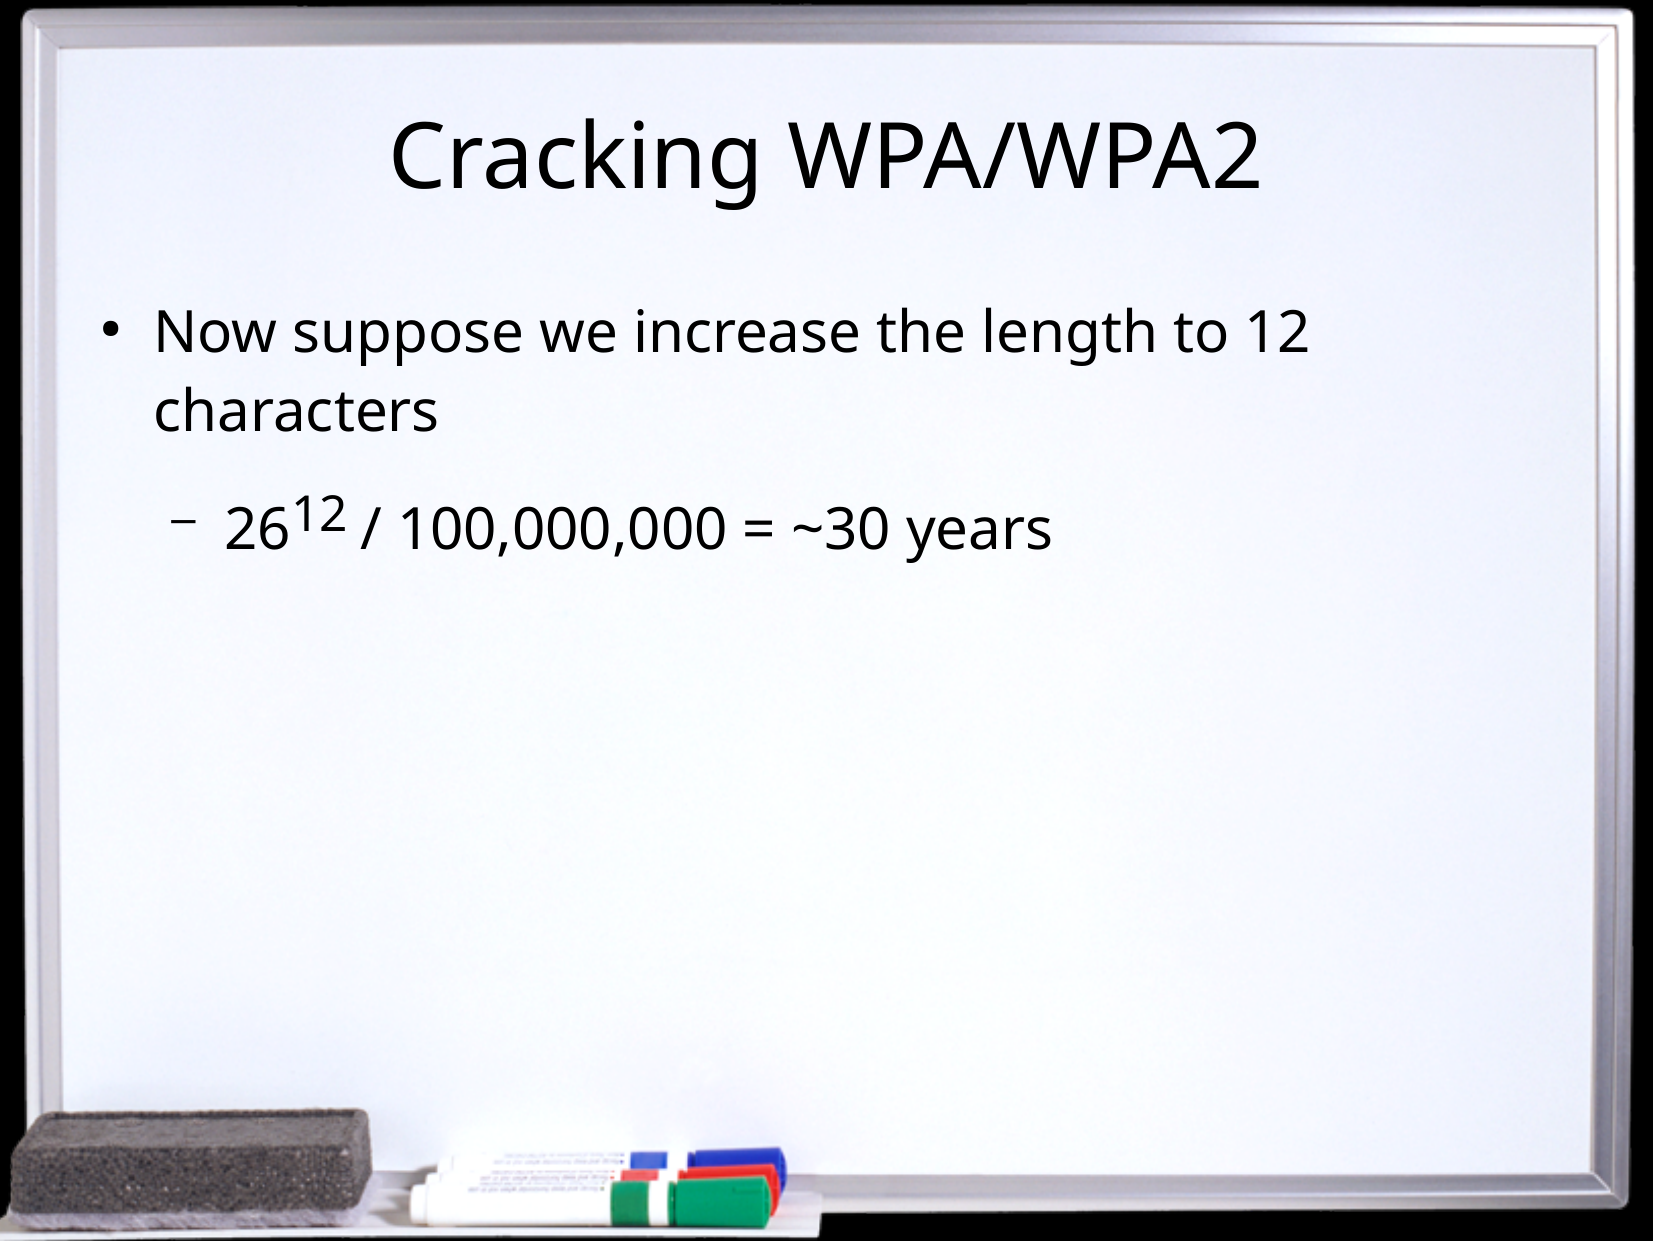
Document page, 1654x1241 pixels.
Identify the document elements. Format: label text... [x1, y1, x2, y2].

picture [0, 0, 1654, 1241]
list Now suppose we increase the length to 12 characters 2612 / 100,000,000 = ~30 years [82, 290, 1571, 1109]
title Cracking WPA/WPA2 [82, 49, 1571, 257]
